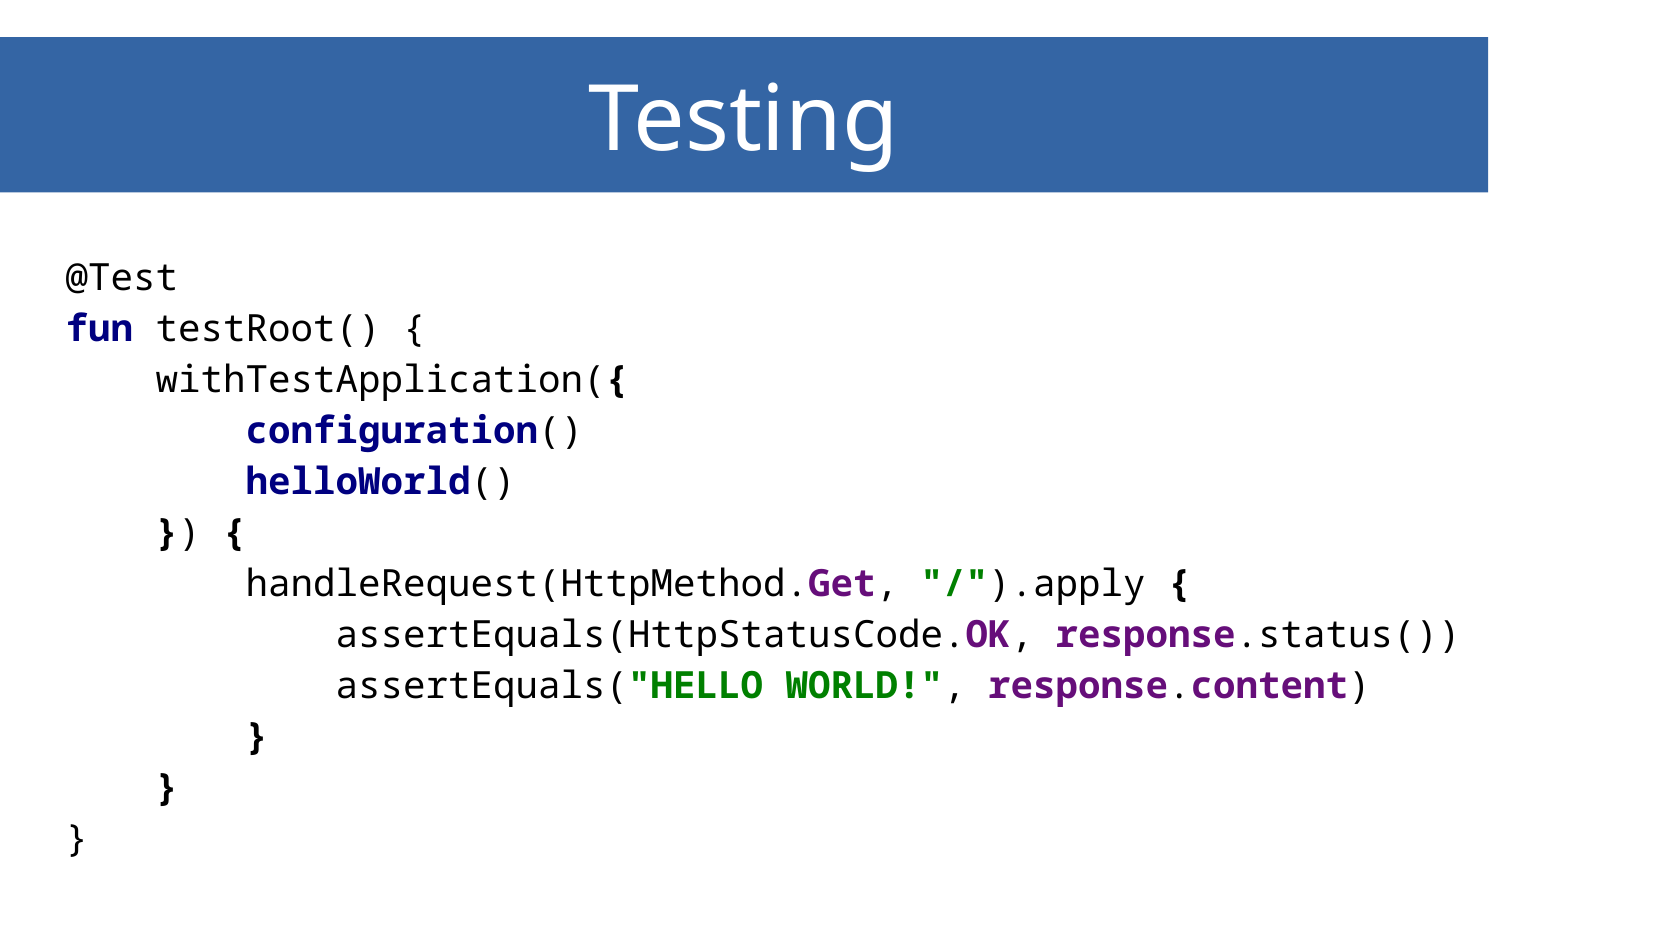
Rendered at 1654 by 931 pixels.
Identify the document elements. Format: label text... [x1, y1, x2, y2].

title Testing [0, 37, 1489, 193]
text_box @Test fun testRoot() { withTestApplication({ configuration() helloWorld() }) { handleRequest(HttpMethod.Get, "/").apply { assertEquals(HttpStatusCode.OK, response.status()) assertEquals("HELLO WORLD!", response.content) } } } [50, 242, 1476, 798]
